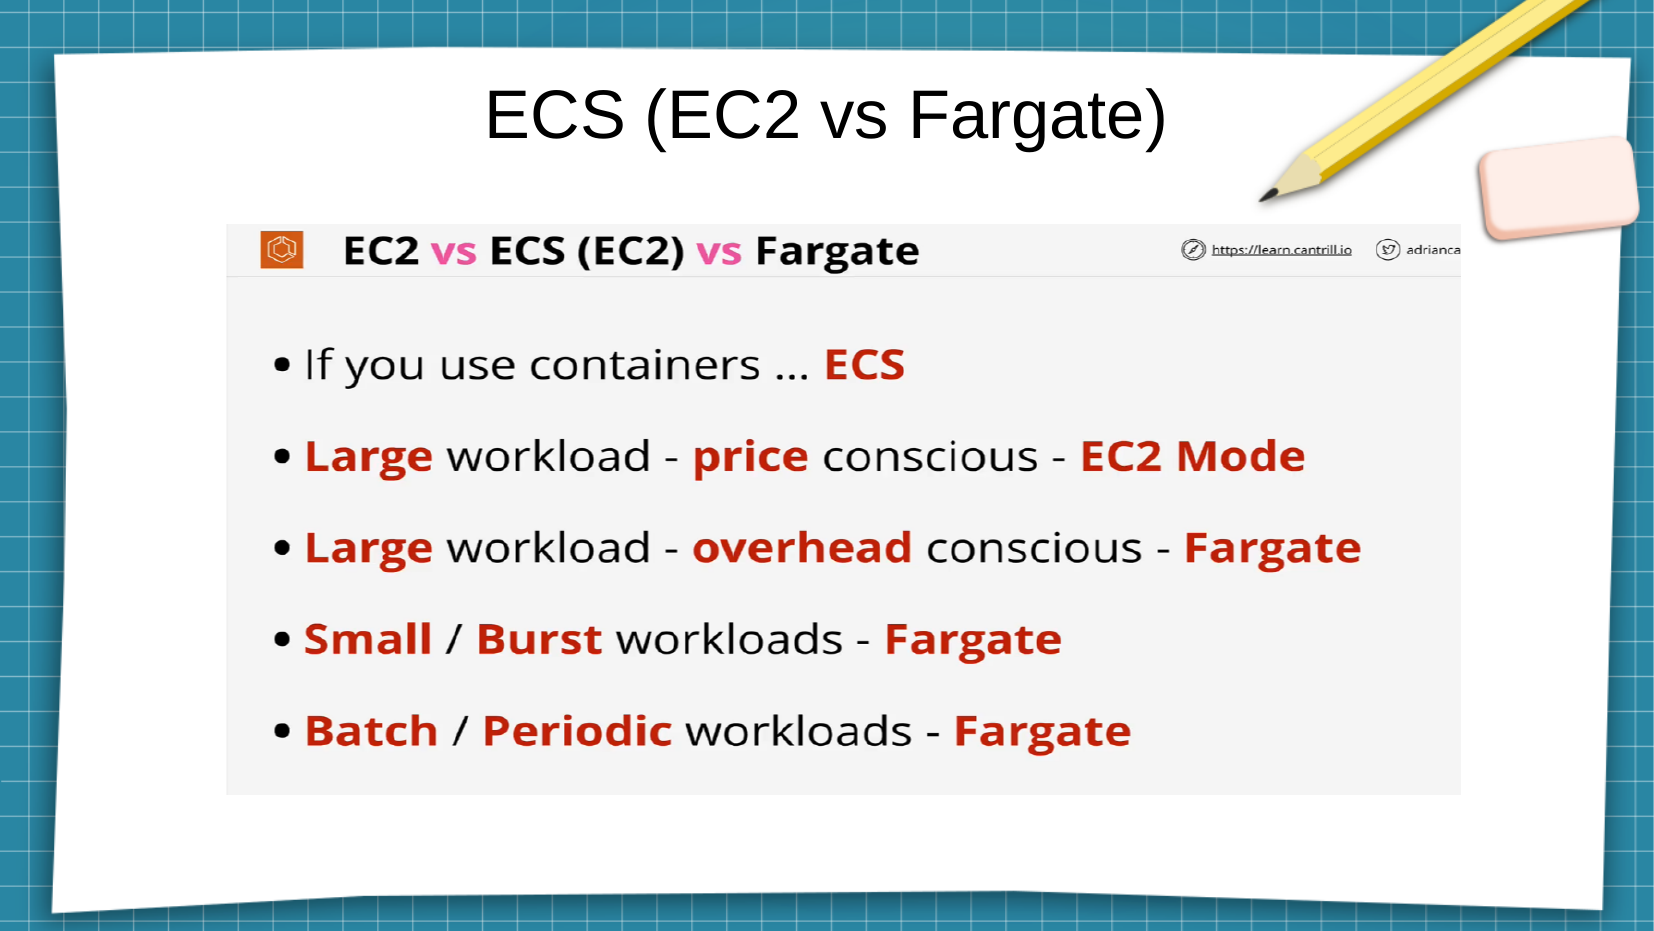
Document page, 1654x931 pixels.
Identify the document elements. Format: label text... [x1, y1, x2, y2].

picture [0, 0, 1654, 931]
title ECS (EC2 vs Fargate) [82, 37, 1571, 193]
